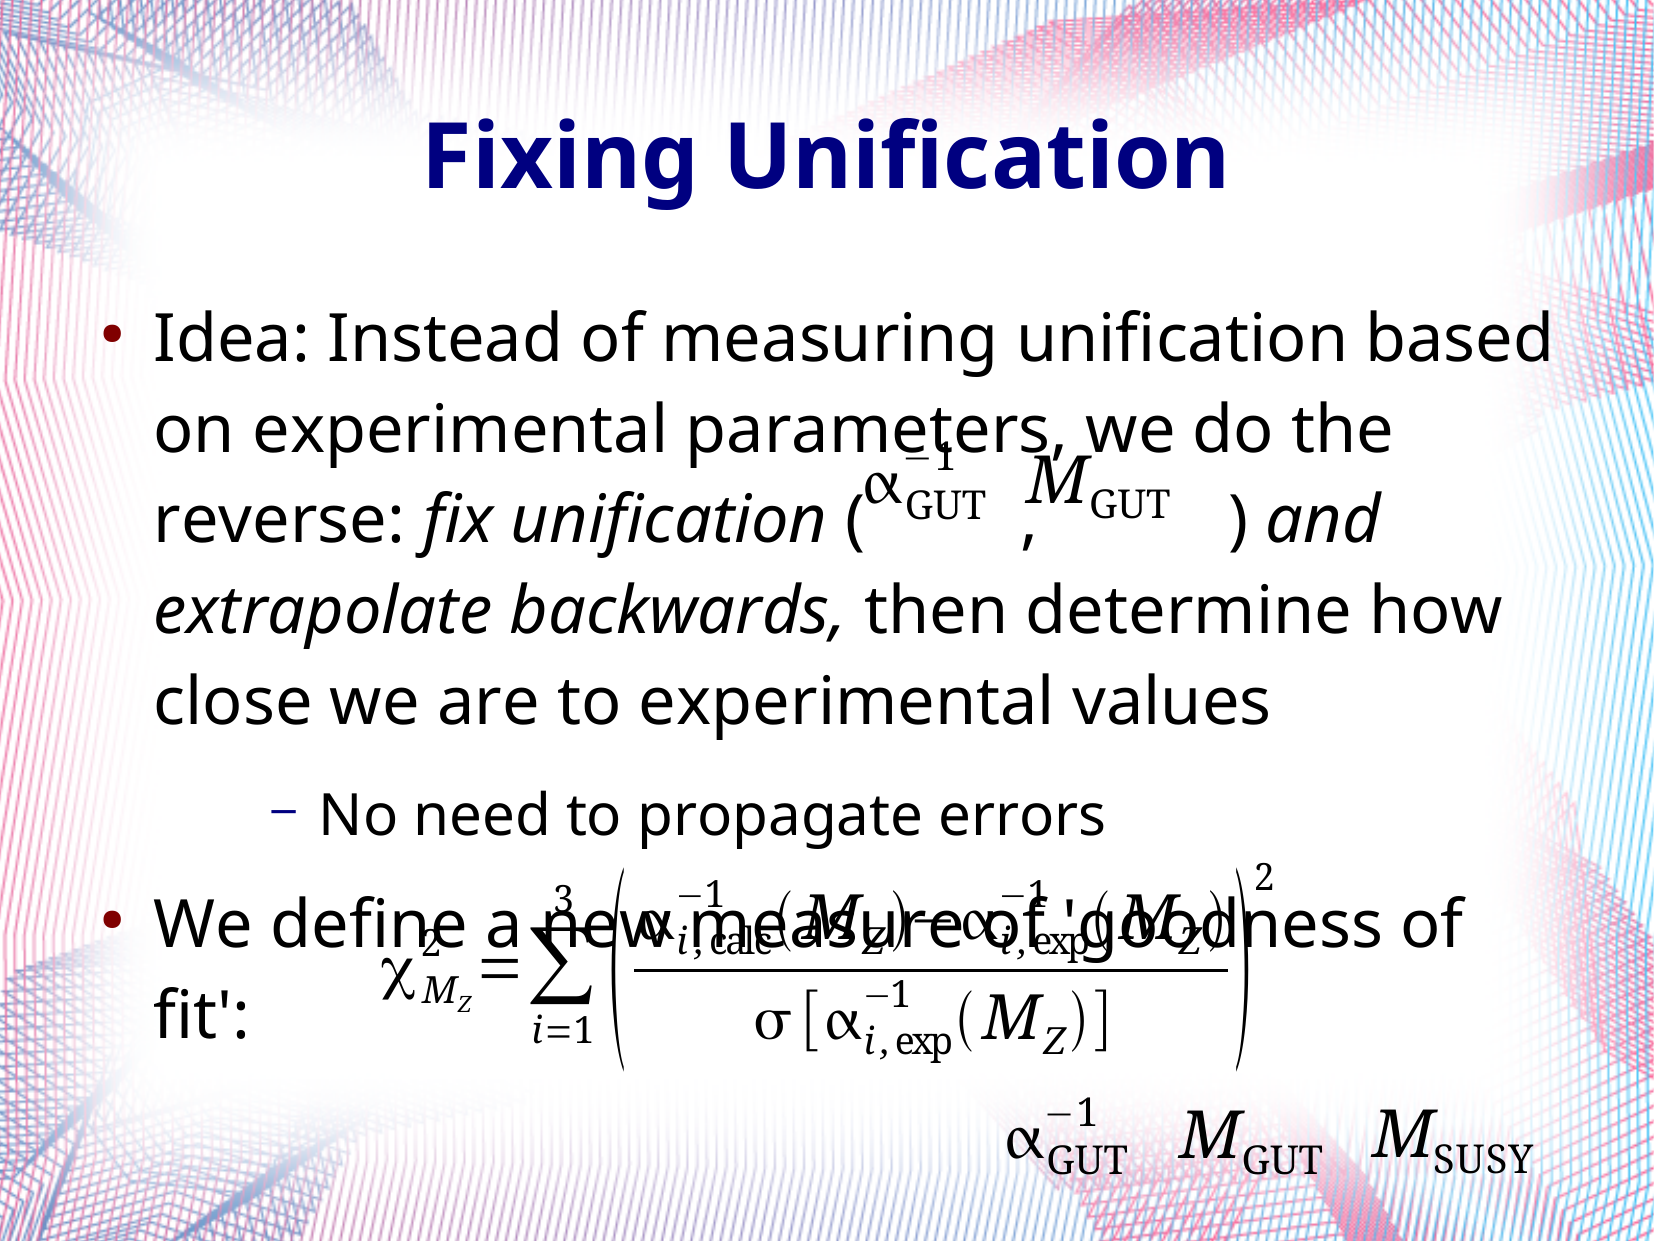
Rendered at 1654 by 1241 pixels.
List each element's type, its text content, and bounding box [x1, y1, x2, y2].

chart [1015, 443, 1177, 532]
chart [375, 856, 1279, 1076]
chart [1168, 1099, 1329, 1188]
chart [998, 1090, 1135, 1188]
title Fixing Unification [82, 49, 1571, 257]
list Idea: Instead of measuring unification based on experimental parameters, we do the reverse: fix unification ( , ) and extrapolate backwards, then determine how close we are to experimental values No need to propagate errors We define a new measure of 'goodness of fit': 3 free parameters in MSSM: , , [82, 290, 1571, 1171]
chart [856, 434, 993, 532]
chart [1361, 1098, 1542, 1187]
picture [0, 0, 1654, 1241]
